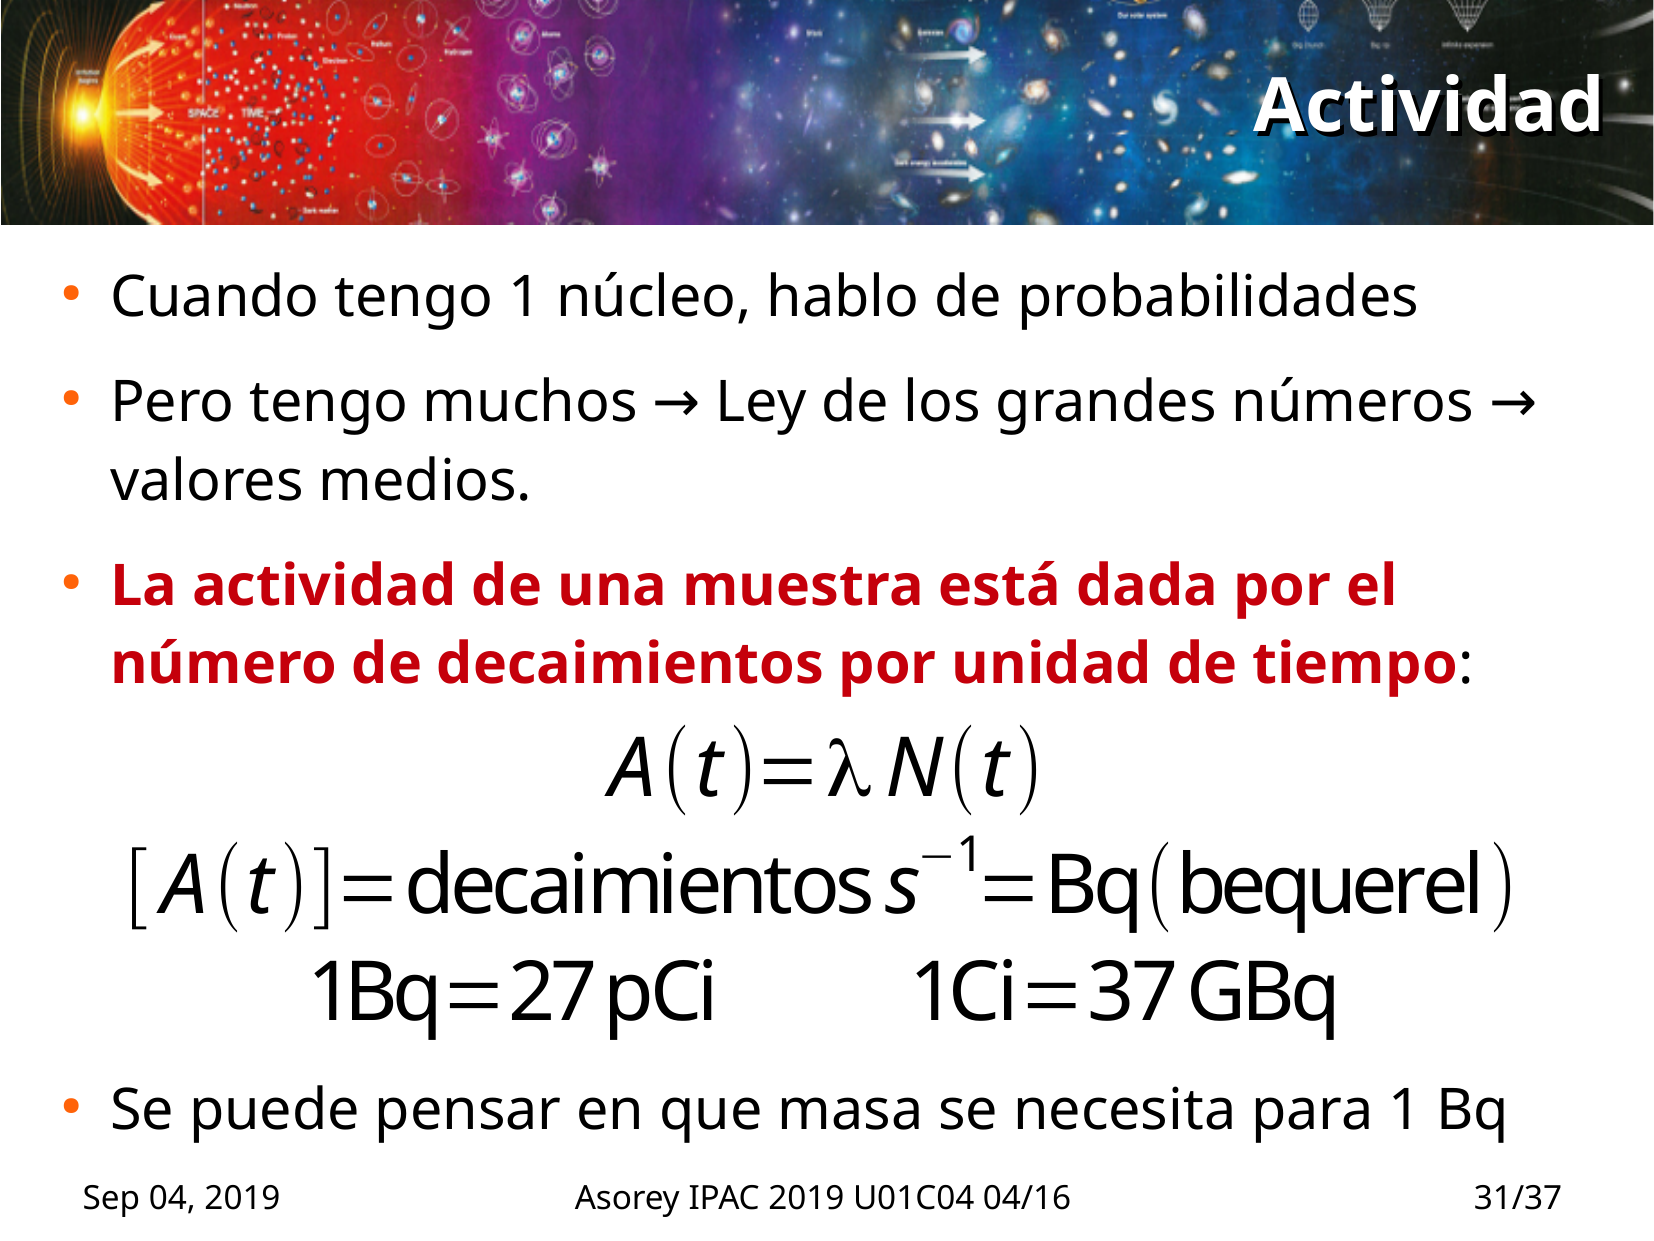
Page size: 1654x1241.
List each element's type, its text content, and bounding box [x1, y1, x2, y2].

title Actividad [45, 15, 1606, 191]
chart [120, 716, 1524, 1042]
list Cuando tengo 1 núcleo, hablo de probabilidades Pero tengo muchos → Ley de los grandes números → valores medios. La actividad de una muestra está dada por el número de decaimientos por unidad de tiempo: Se puede pensar en que masa se necesita para 1 Bq [45, 255, 1606, 1156]
picture [1, 0, 1654, 225]
